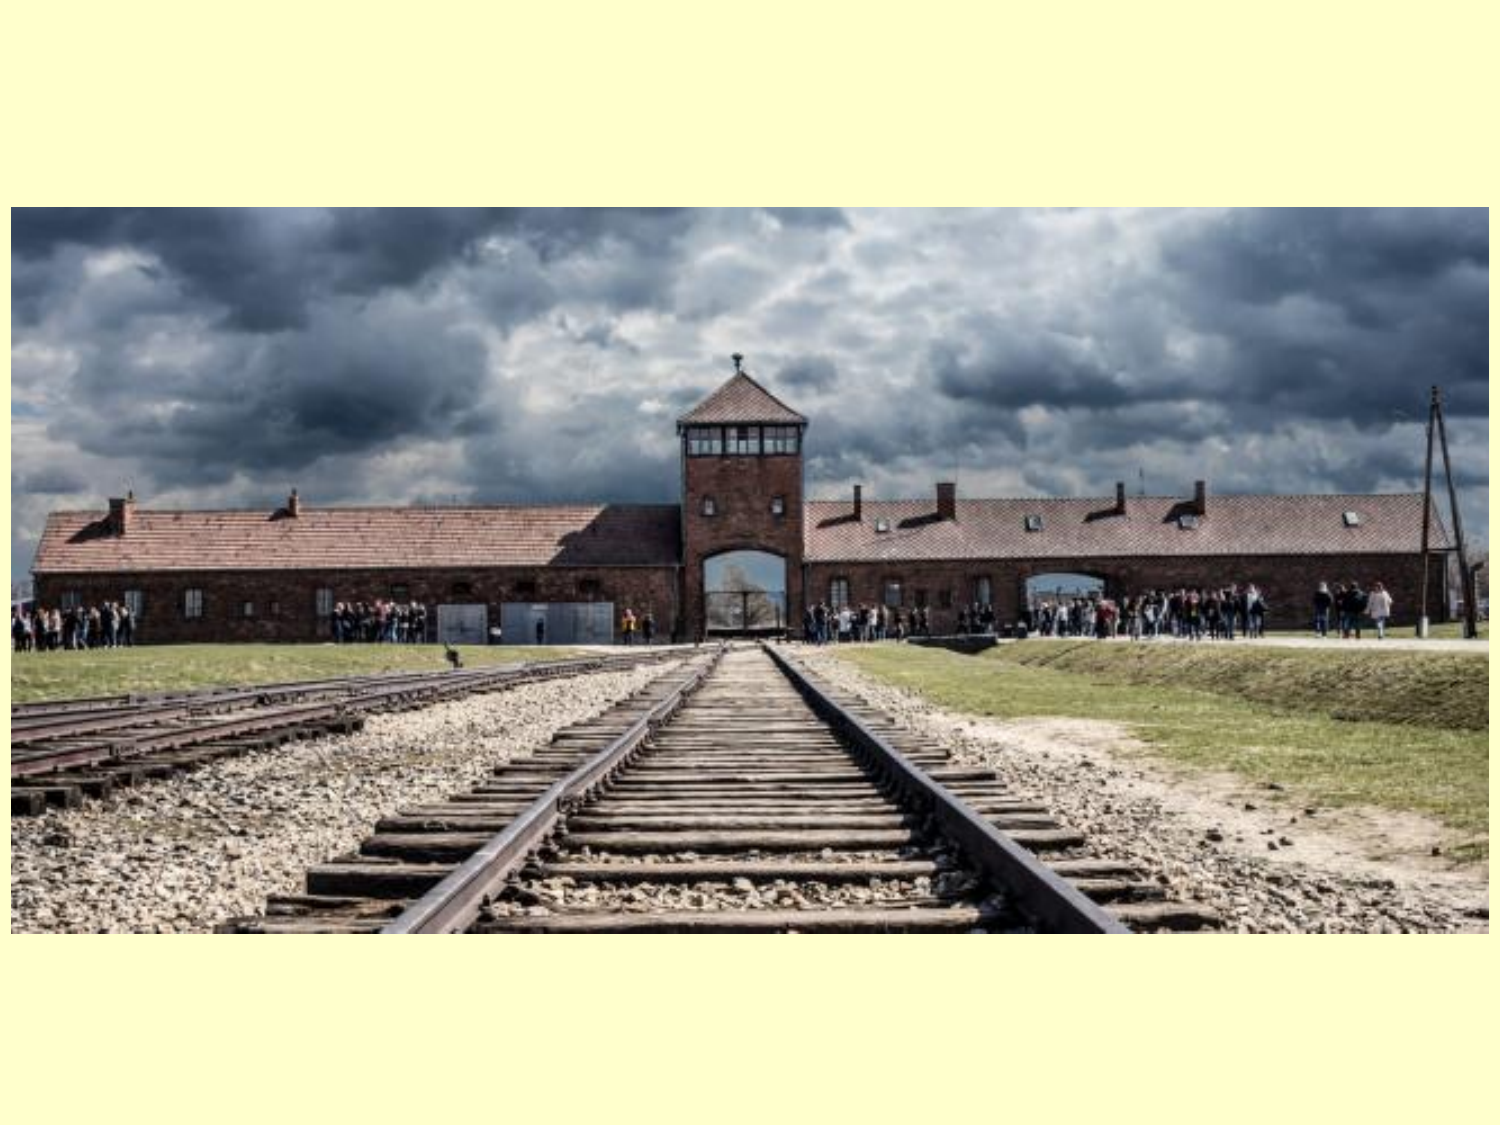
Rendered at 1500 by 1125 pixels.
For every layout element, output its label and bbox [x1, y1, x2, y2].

picture [11, 207, 1489, 934]
